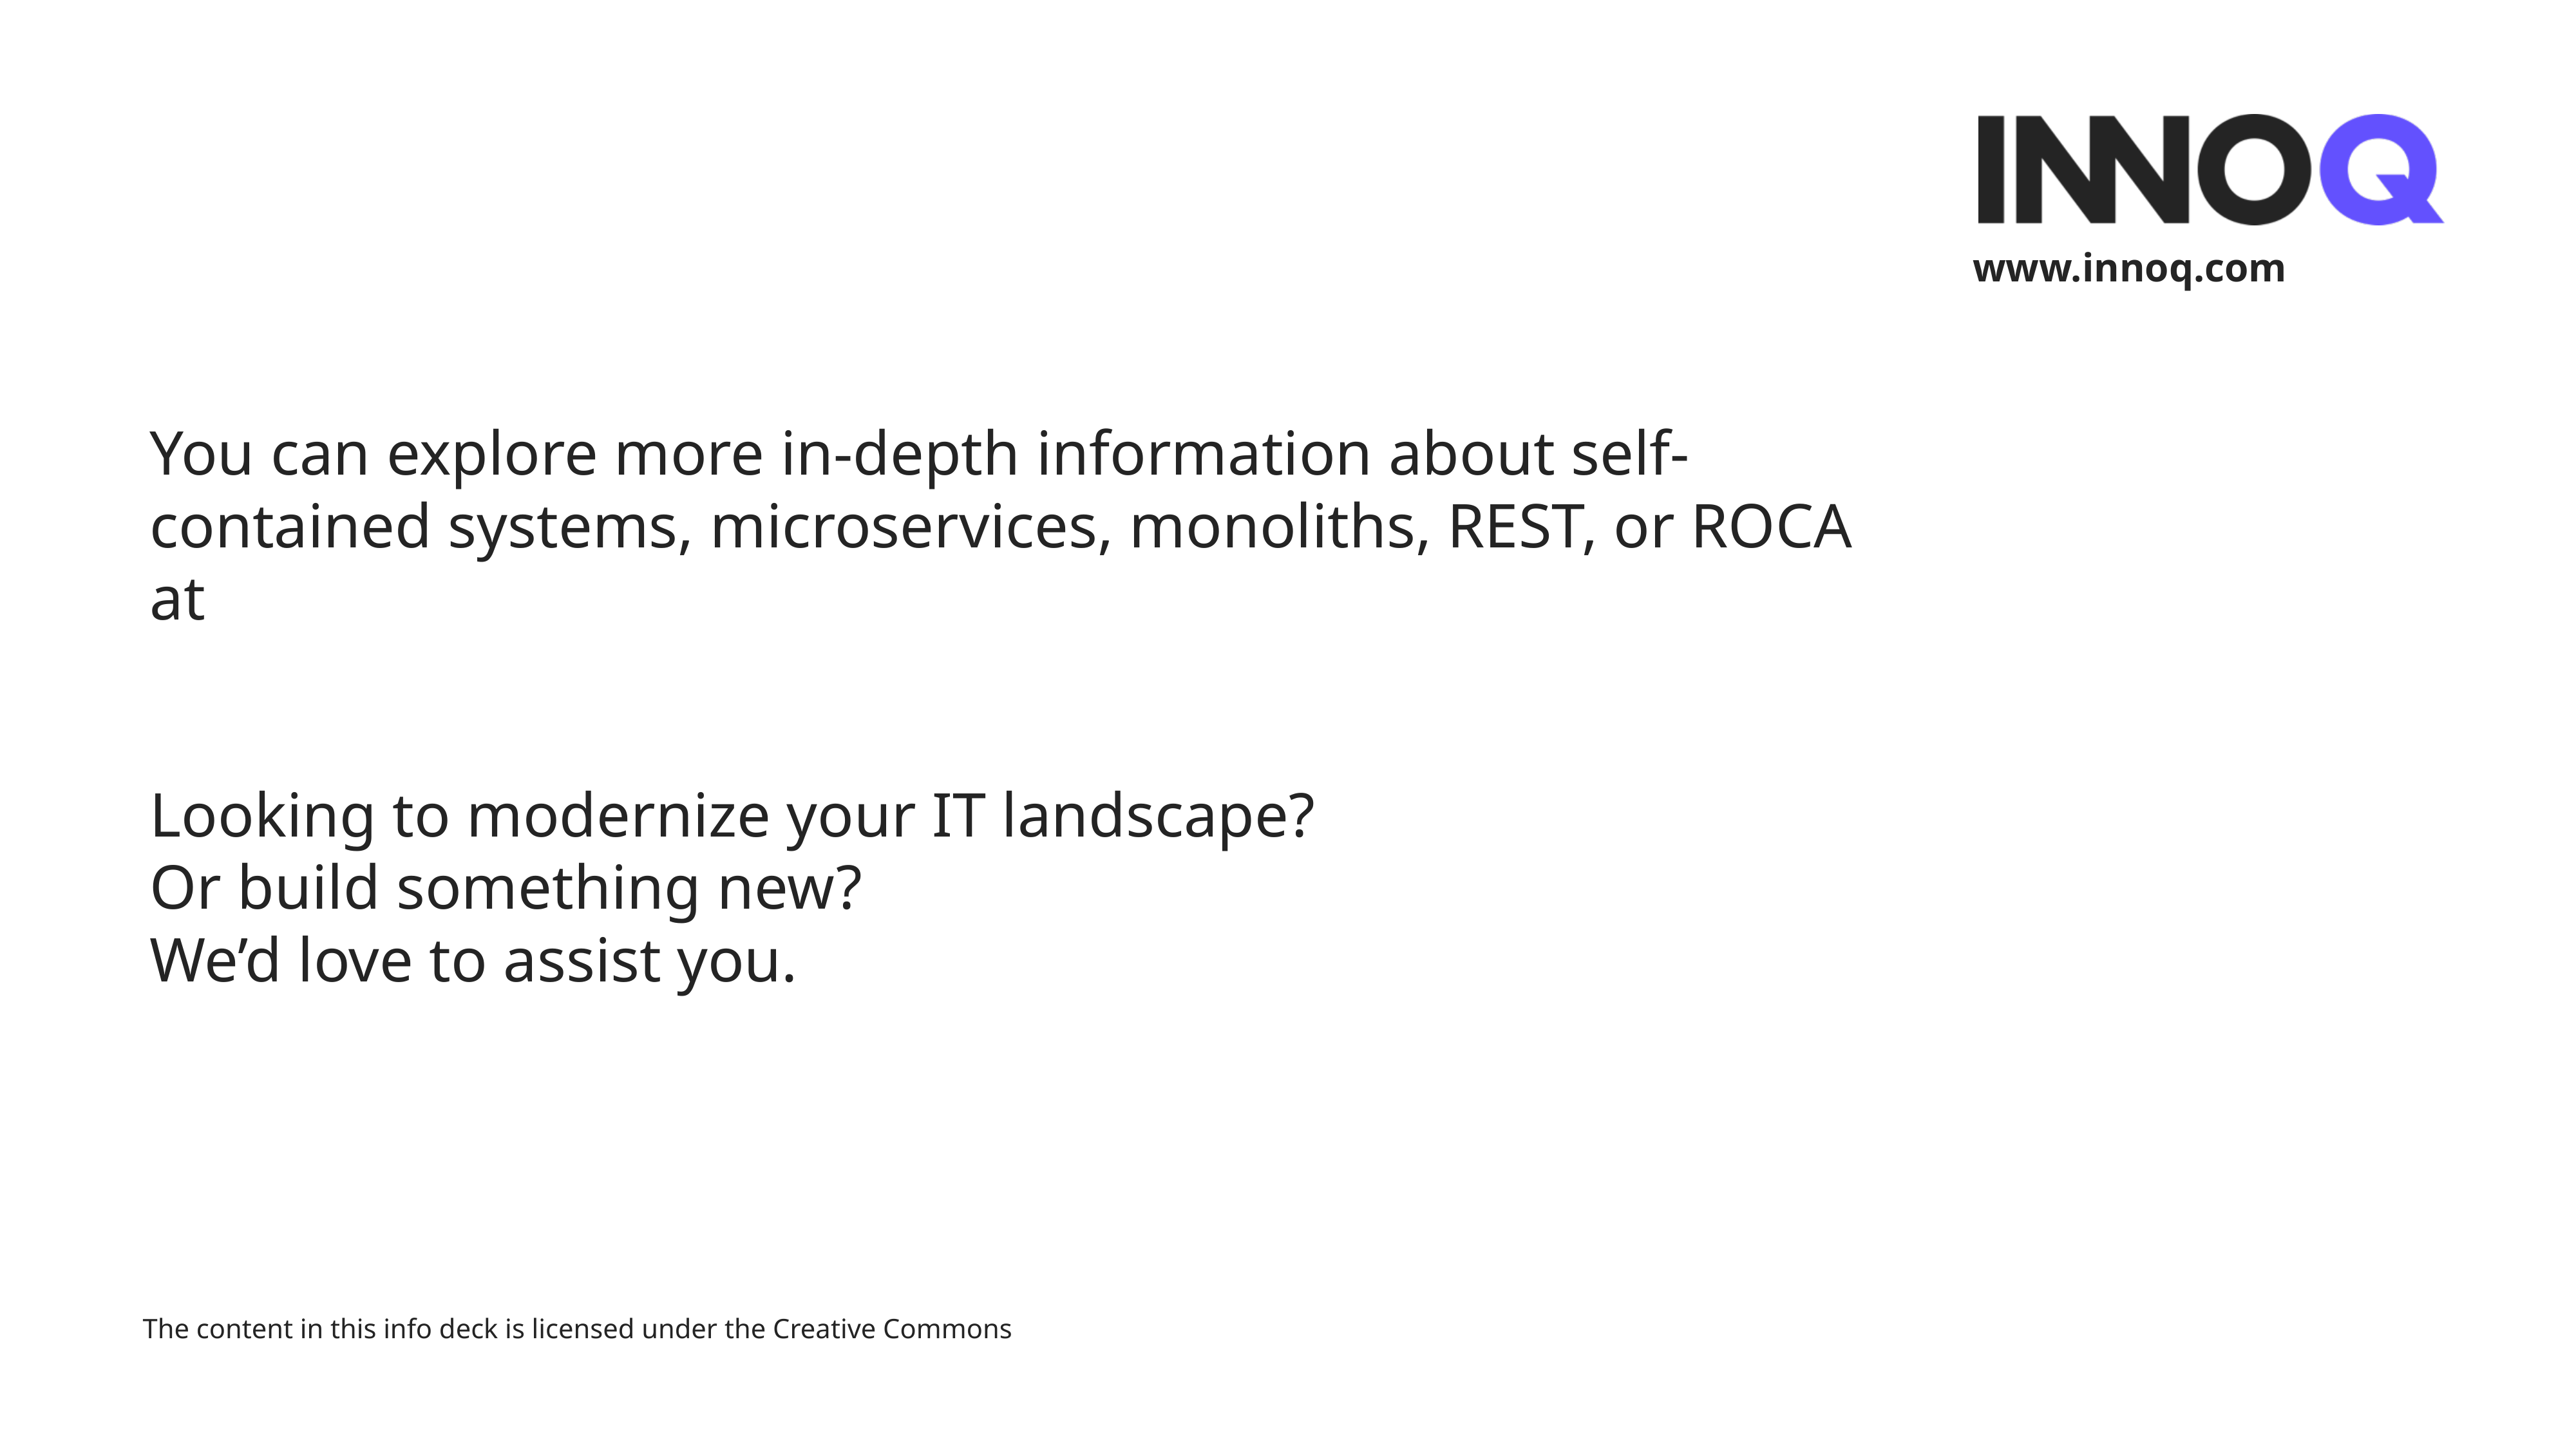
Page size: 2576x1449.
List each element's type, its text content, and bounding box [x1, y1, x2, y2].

text_box You can explore more in-depth information about self-contained systems, microservices, monoliths, REST, or ROCA at [149, 414, 1859, 771]
text_box Looking to modernize your IT landscape? Or build something new? We’d love to assist you. [149, 776, 1859, 1133]
text_box www.innoq.com [1967, 237, 2293, 295]
text_box The content in this info deck is licensed under the Creative Commons [137, 1300, 1678, 1350]
picture [1978, 114, 2445, 225]
